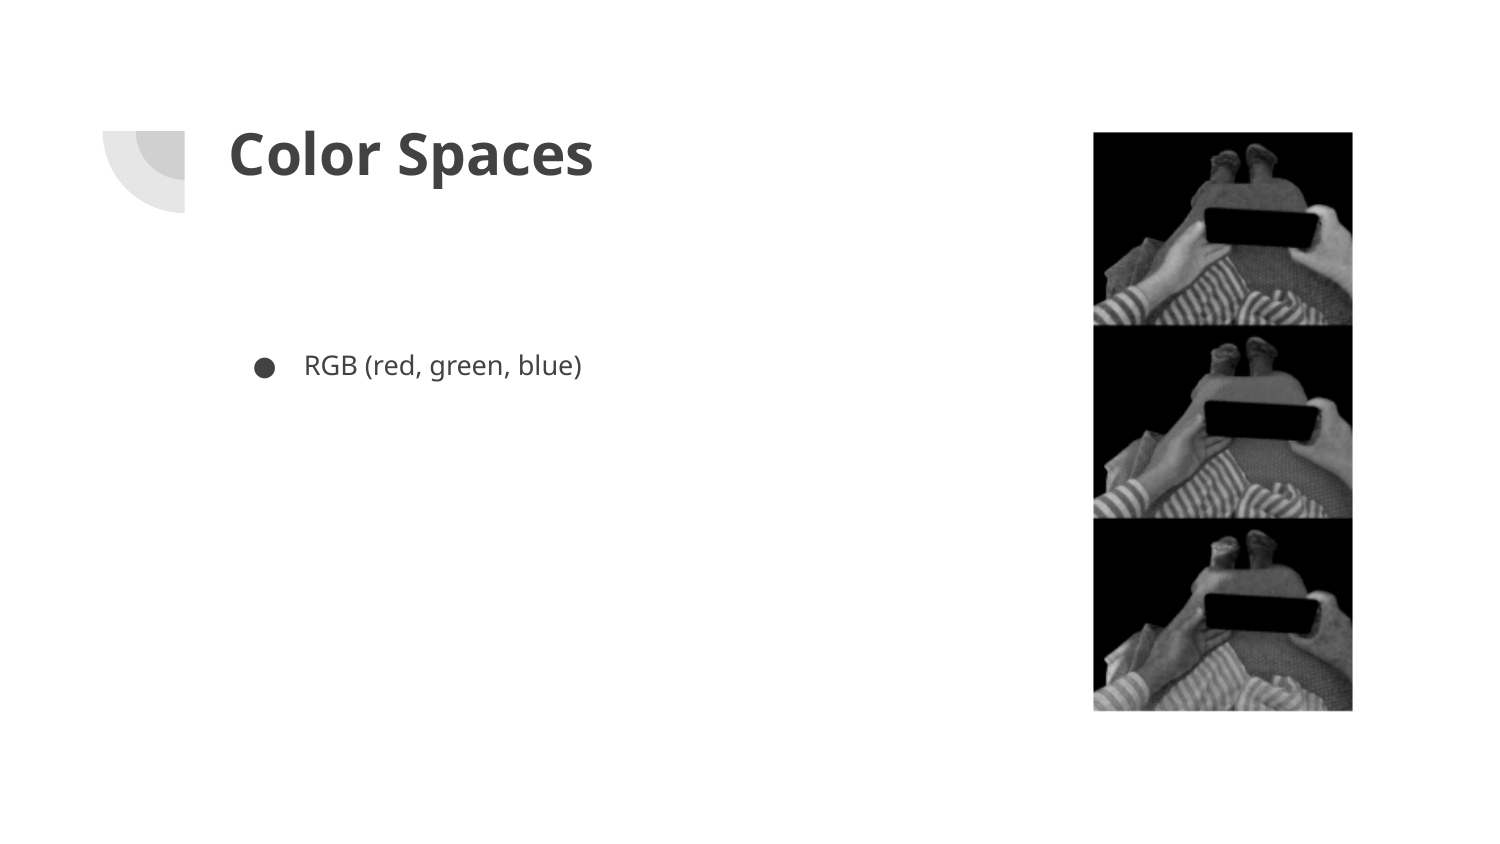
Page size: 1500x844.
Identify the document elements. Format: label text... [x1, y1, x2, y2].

picture [1078, 117, 1367, 727]
title Color Spaces [213, 98, 1368, 263]
list RGB (red, green, blue) [213, 326, 1368, 744]
